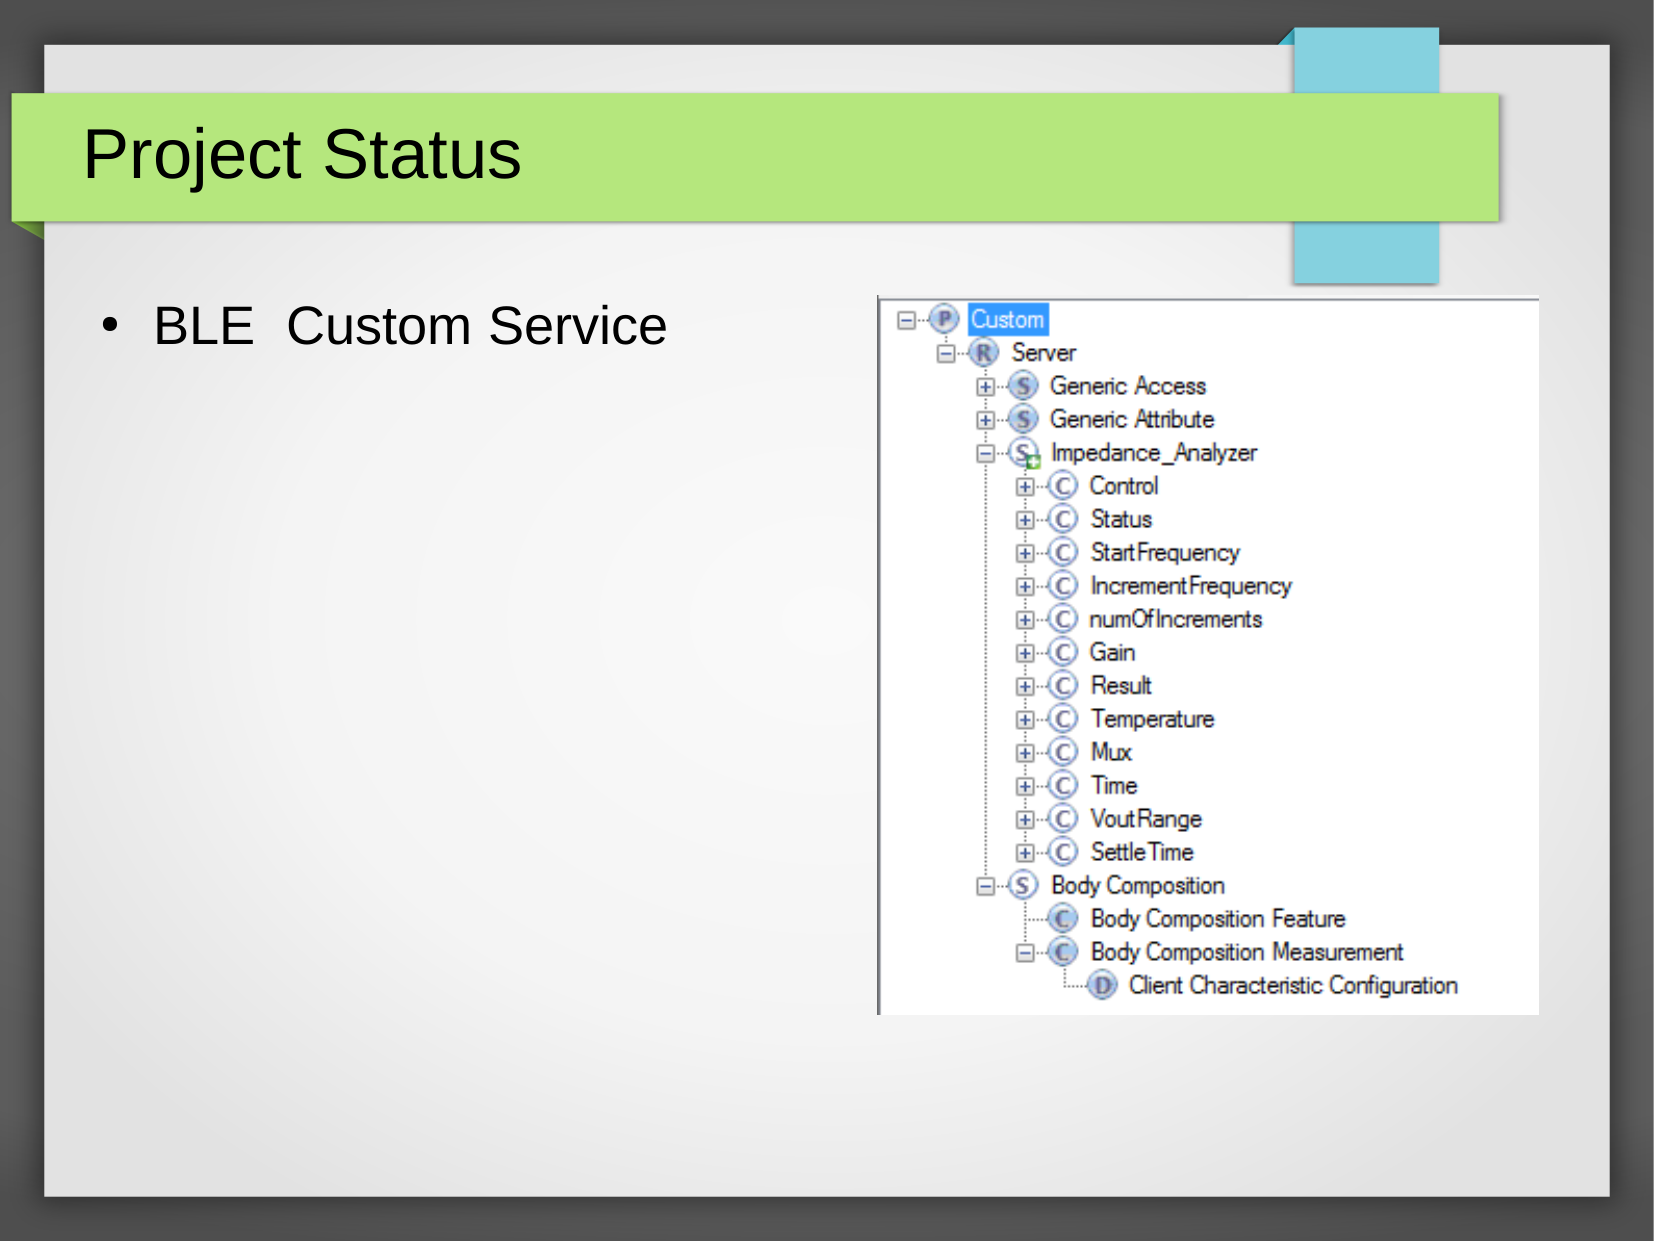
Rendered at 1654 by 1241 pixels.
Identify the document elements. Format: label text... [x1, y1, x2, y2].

title Project Status [82, 94, 1264, 213]
list BLE Custom Service [82, 295, 809, 1015]
picture [0, 0, 1654, 1241]
